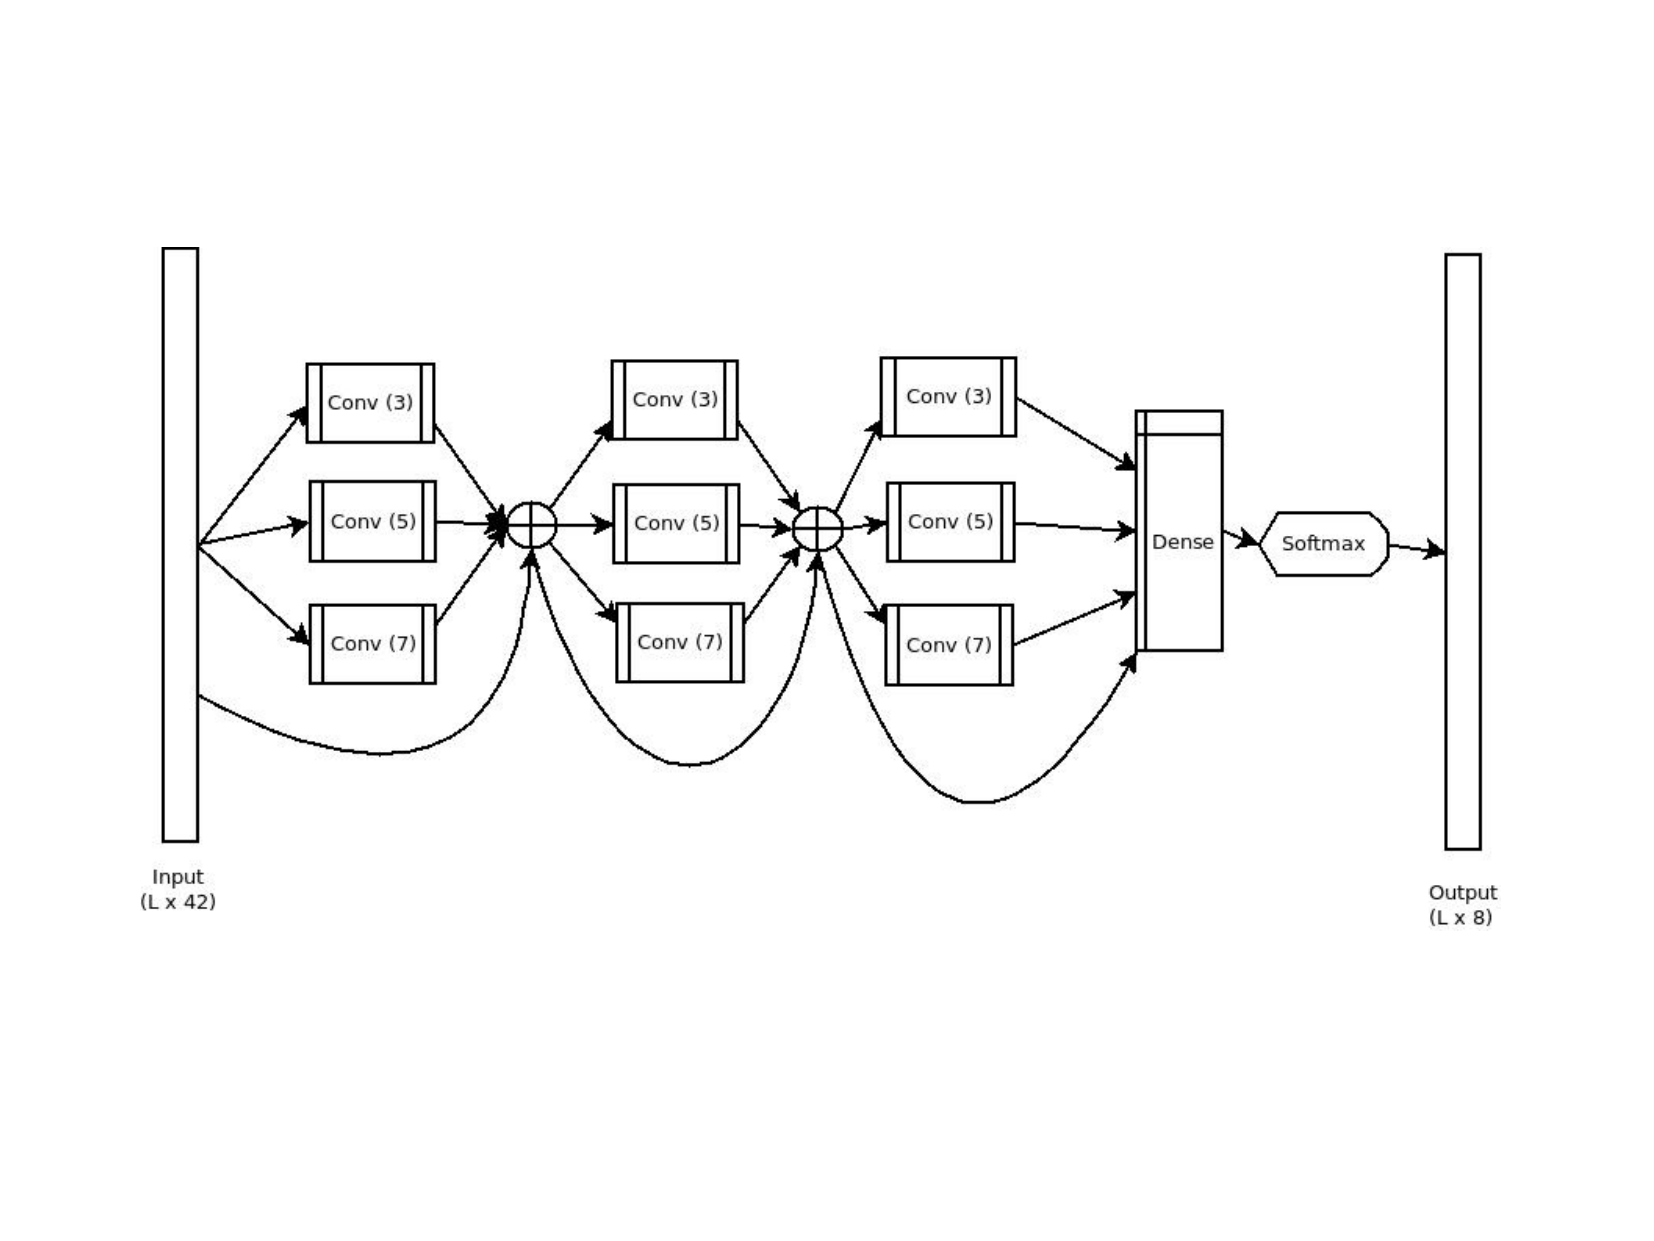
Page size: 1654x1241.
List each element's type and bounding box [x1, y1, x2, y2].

picture [140, 247, 1501, 931]
